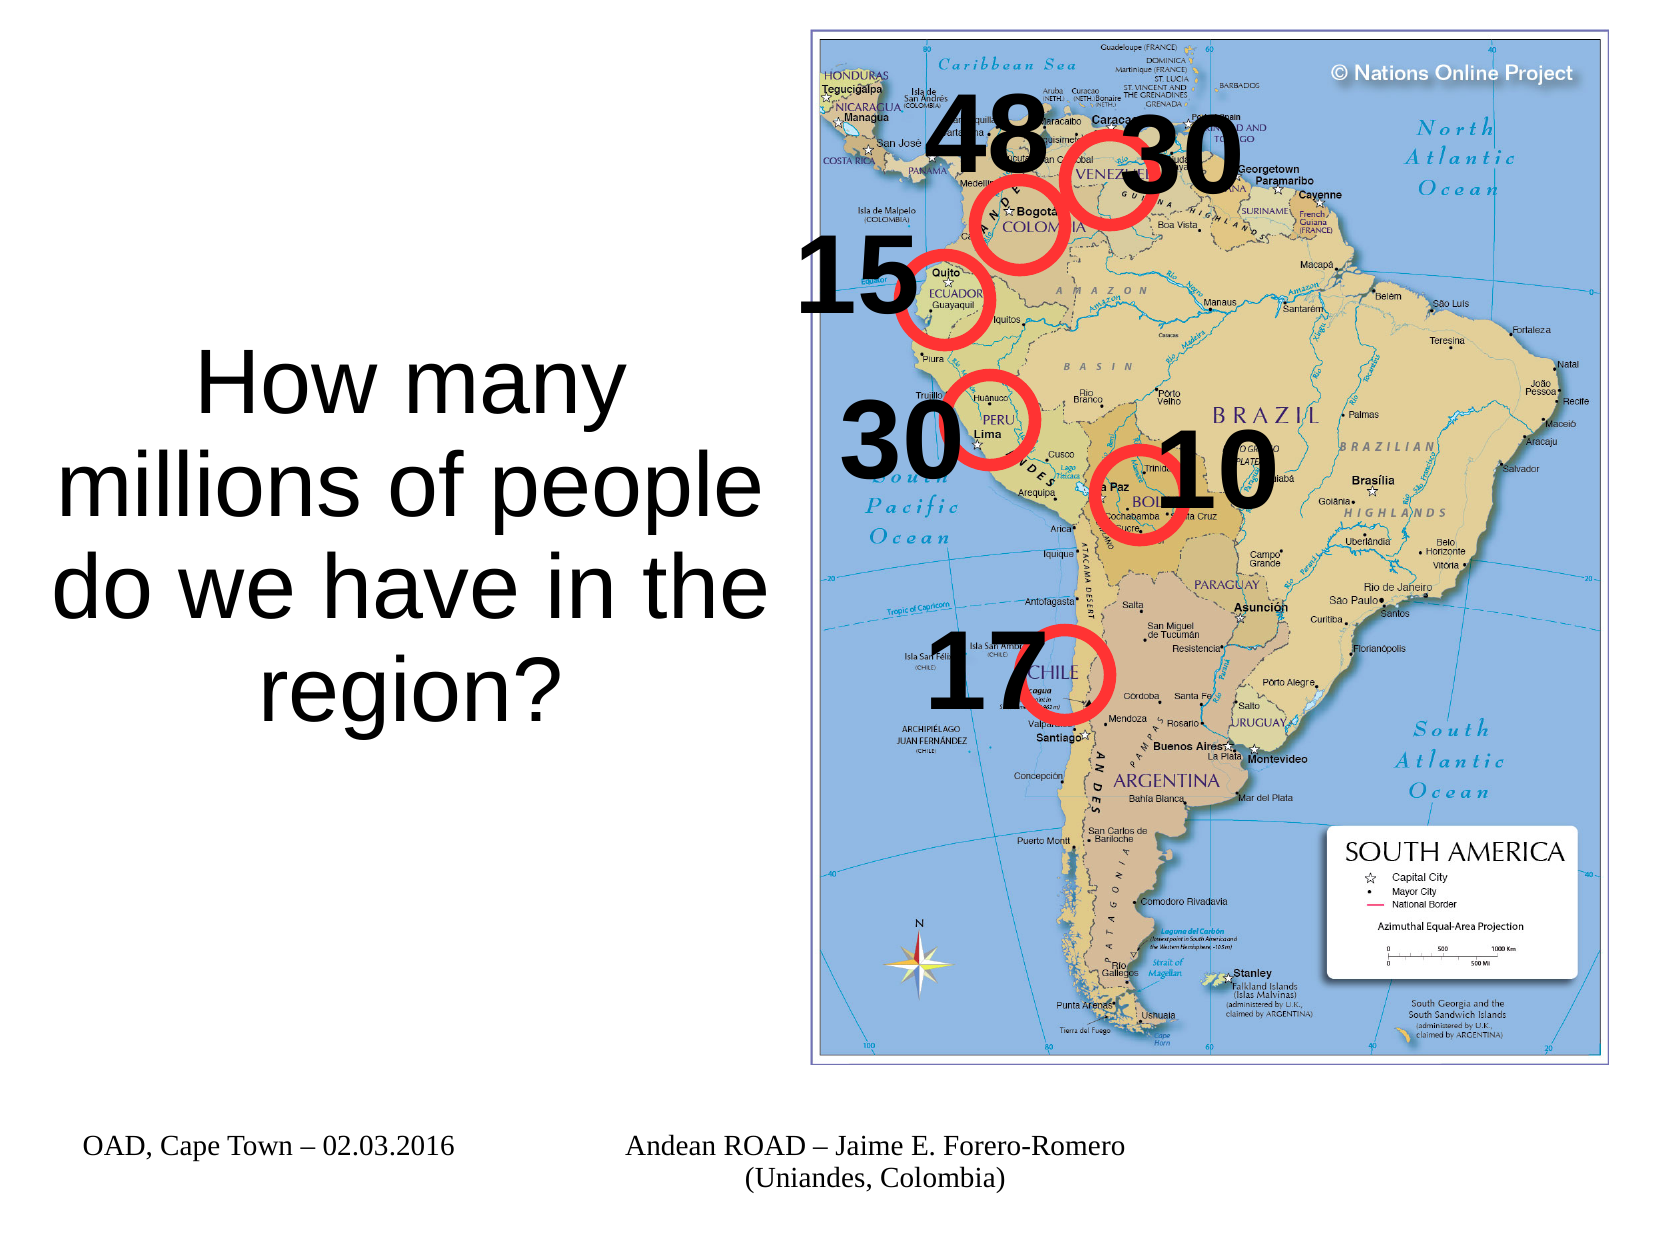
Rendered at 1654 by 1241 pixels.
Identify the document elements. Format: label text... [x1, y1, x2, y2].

picture [1072, 142, 1105, 218]
title How many millions of people do we have in the region? [32, 330, 82, 742]
picture [810, 29, 1609, 1066]
picture [935, 262, 983, 338]
text_box 10 [1140, 399, 1295, 541]
list [82, 290, 810, 1010]
text_box 48 [910, 63, 1066, 205]
text_box 15 [780, 204, 935, 346]
text_box 30 [1105, 84, 1261, 226]
text_box 30 [825, 369, 980, 511]
picture [982, 205, 1058, 263]
text_box 17 [910, 600, 1066, 741]
